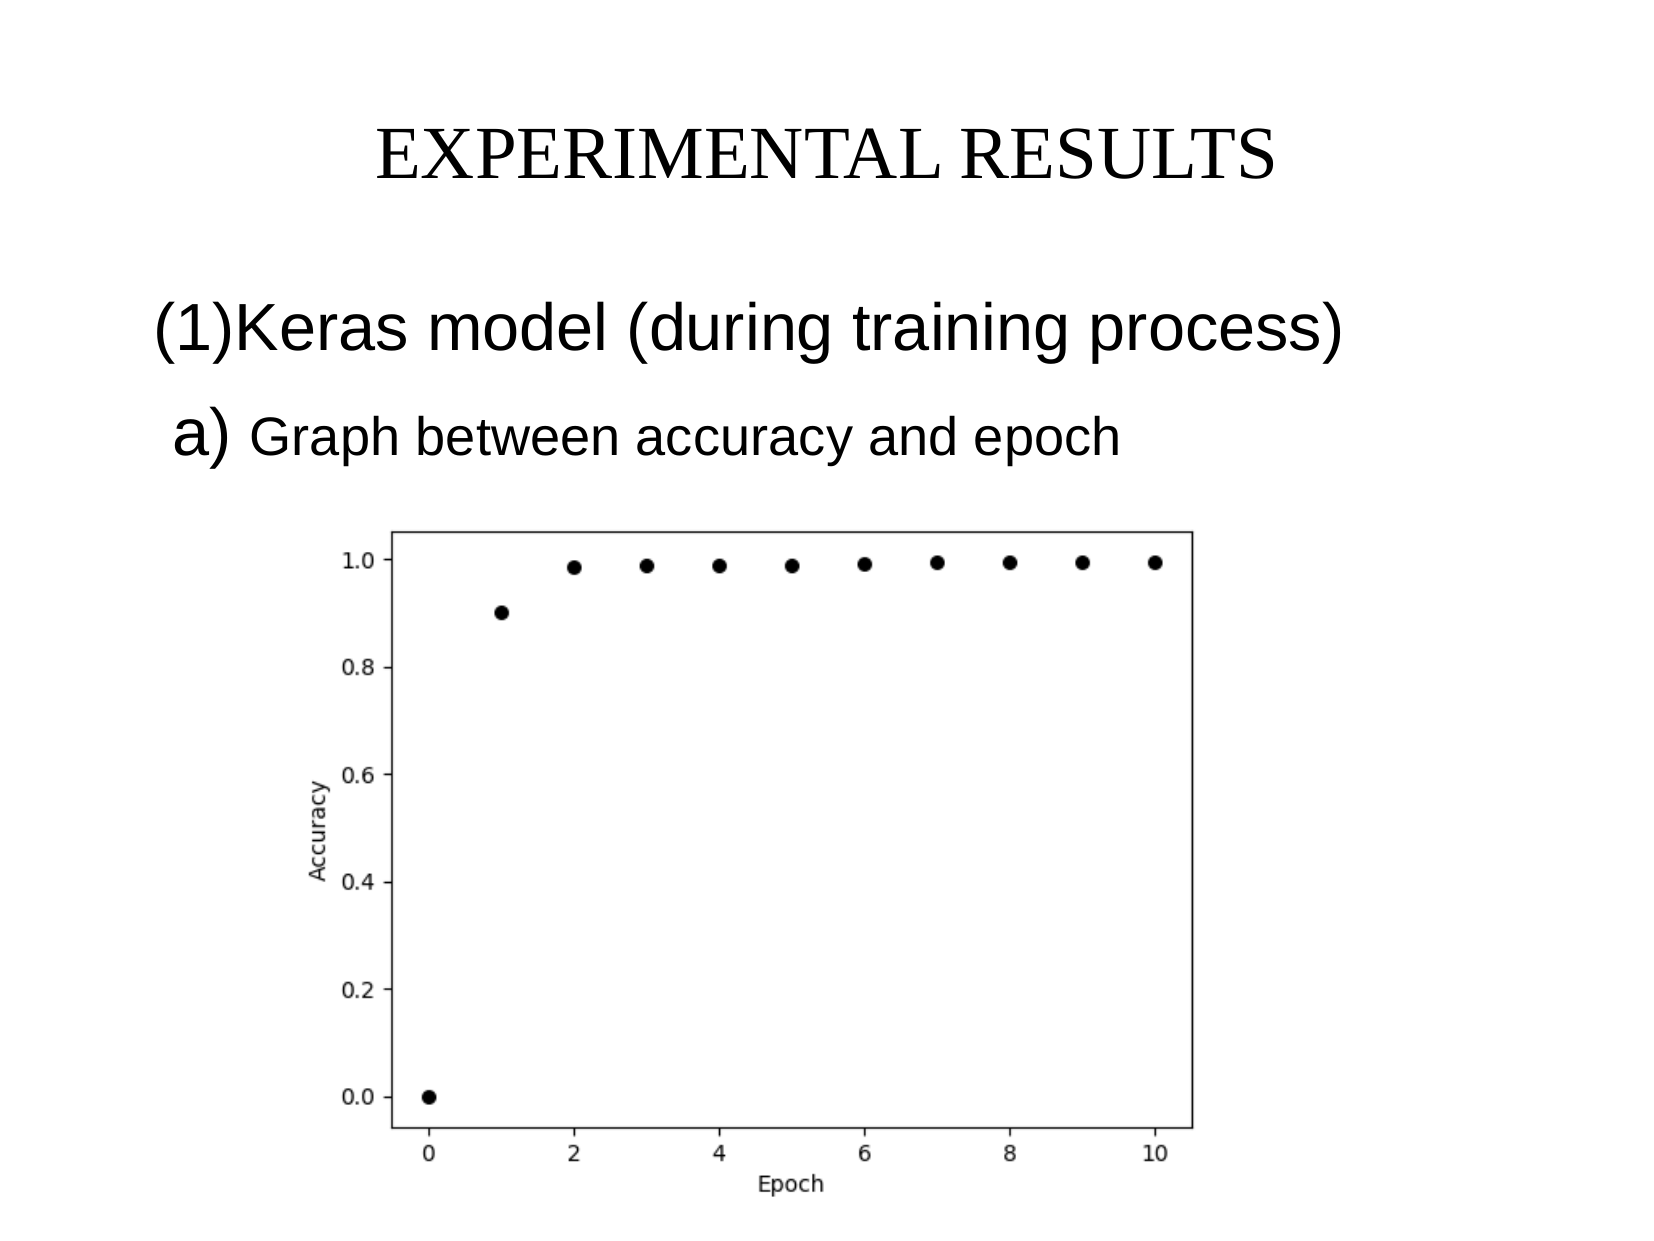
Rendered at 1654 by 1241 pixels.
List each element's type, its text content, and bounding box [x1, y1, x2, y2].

picture [285, 488, 1229, 1205]
title EXPERIMENTAL RESULTS [82, 49, 1571, 257]
list (1)Keras model (during training process) a) Graph between accuracy and epoch [82, 290, 1571, 1010]
